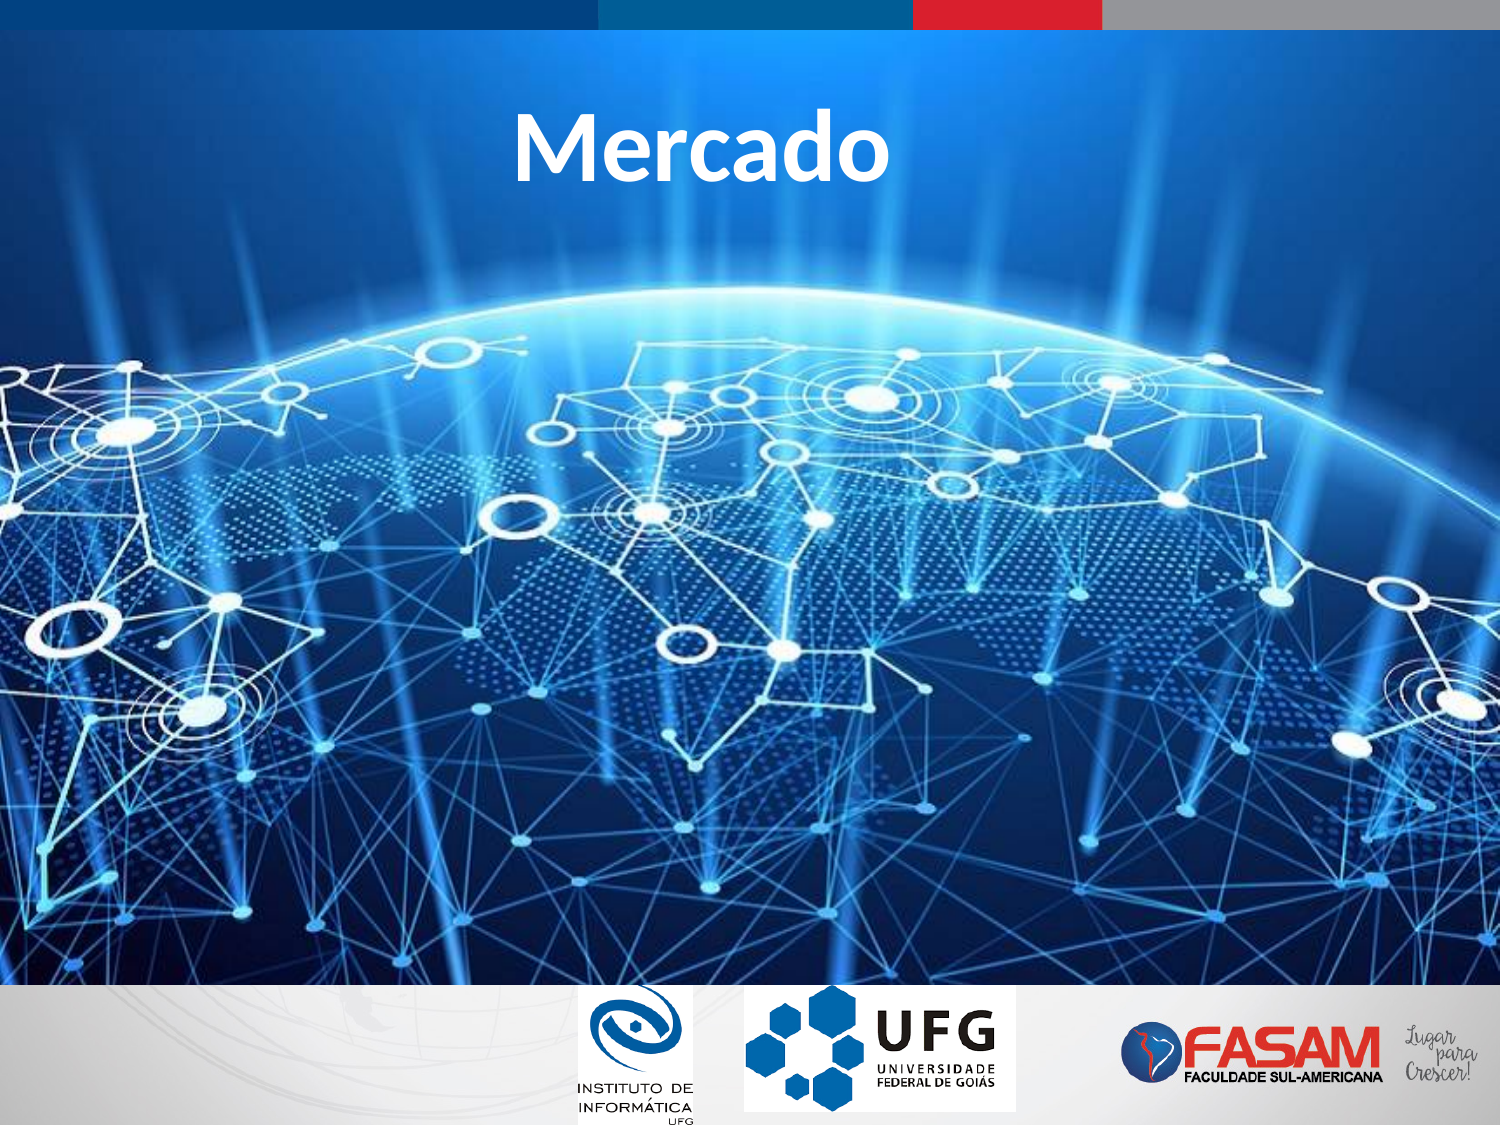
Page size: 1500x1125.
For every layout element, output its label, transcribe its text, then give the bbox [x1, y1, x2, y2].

picture [0, 0, 1500, 1125]
text_box Mercado [442, 72, 961, 208]
